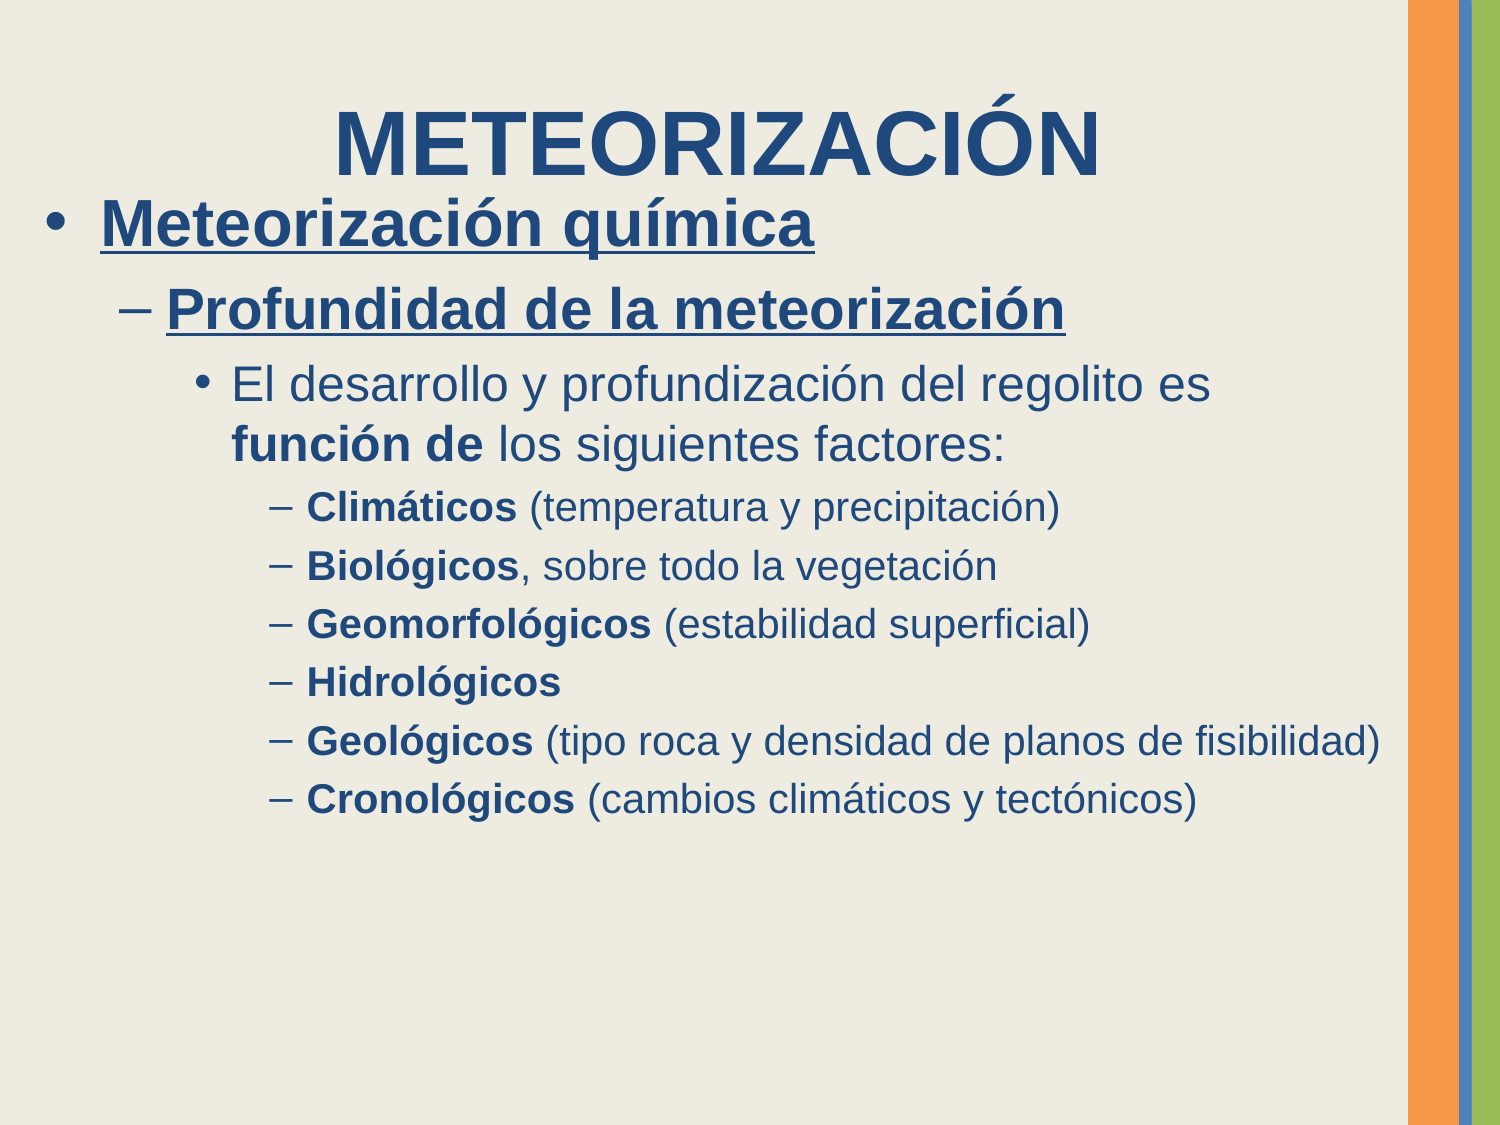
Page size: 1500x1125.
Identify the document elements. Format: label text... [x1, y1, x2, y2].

list Meteorización química Profundidad de la meteorización El desarrollo y profundización del regolito es función de los siguientes factores: Climáticos (temperatura y precipitación) Biológicos, sobre todo la vegetación Geomorfológicos (estabilidad superficial) Hidrológicos Geológicos (tipo roca y densidad de planos de fisibilidad) Cronológicos (cambios climáticos y tectónicos) [29, 172, 1408, 1102]
title meteorización [29, 45, 1408, 172]
